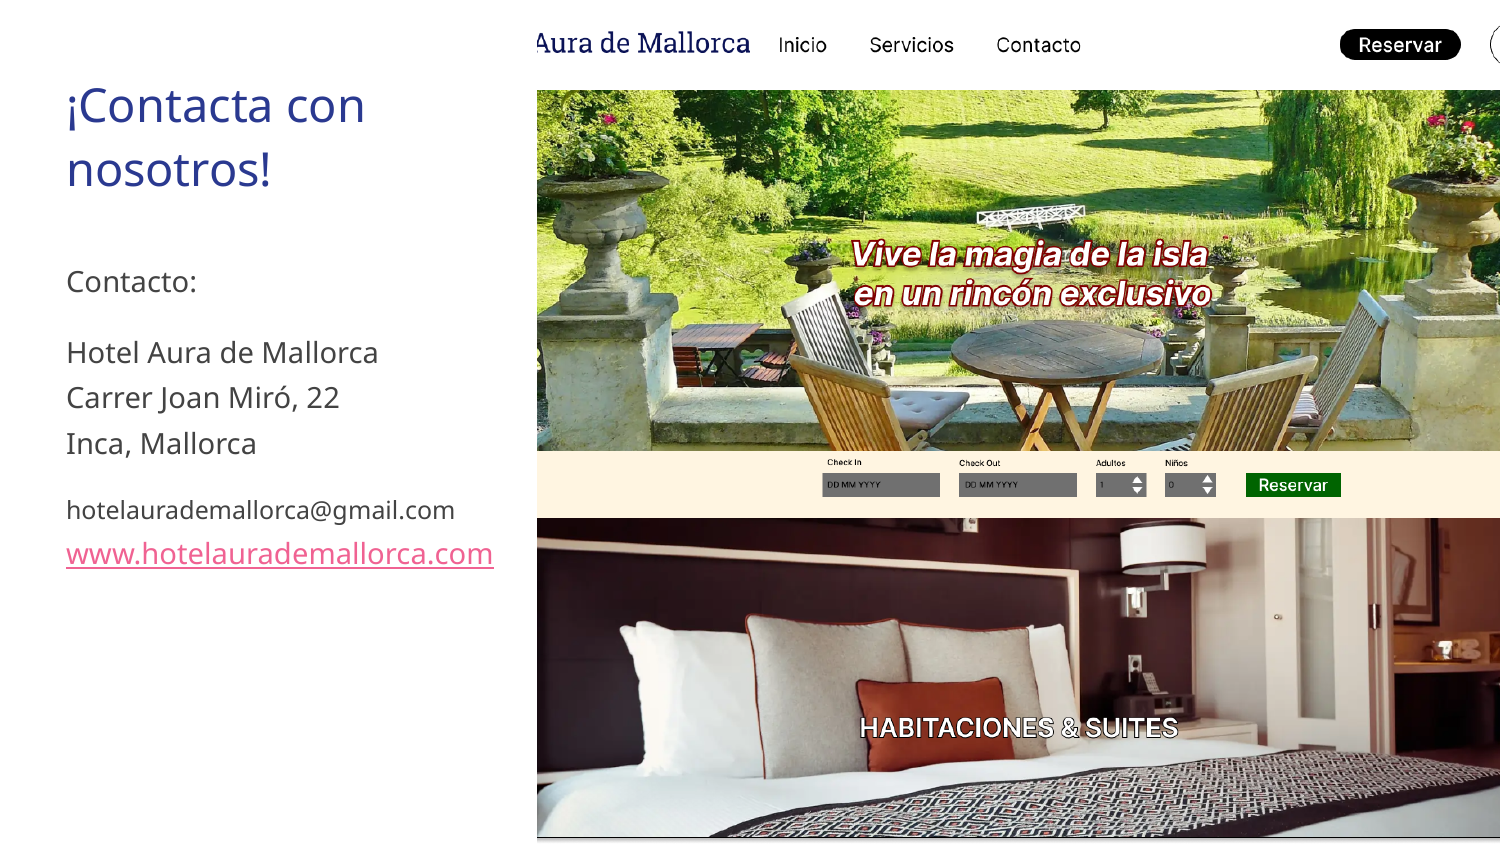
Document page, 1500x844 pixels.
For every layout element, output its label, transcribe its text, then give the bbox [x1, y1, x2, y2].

picture [537, 0, 1500, 844]
title ¡Contacta con nosotros! [51, 56, 512, 216]
list Contacto: Hotel Aura de Mallorca Carrer Joan Miró, 22 Inca, Mallorca hotelaurademallorca@gmail.com www.hotelaurademallorca.com [51, 240, 512, 750]
